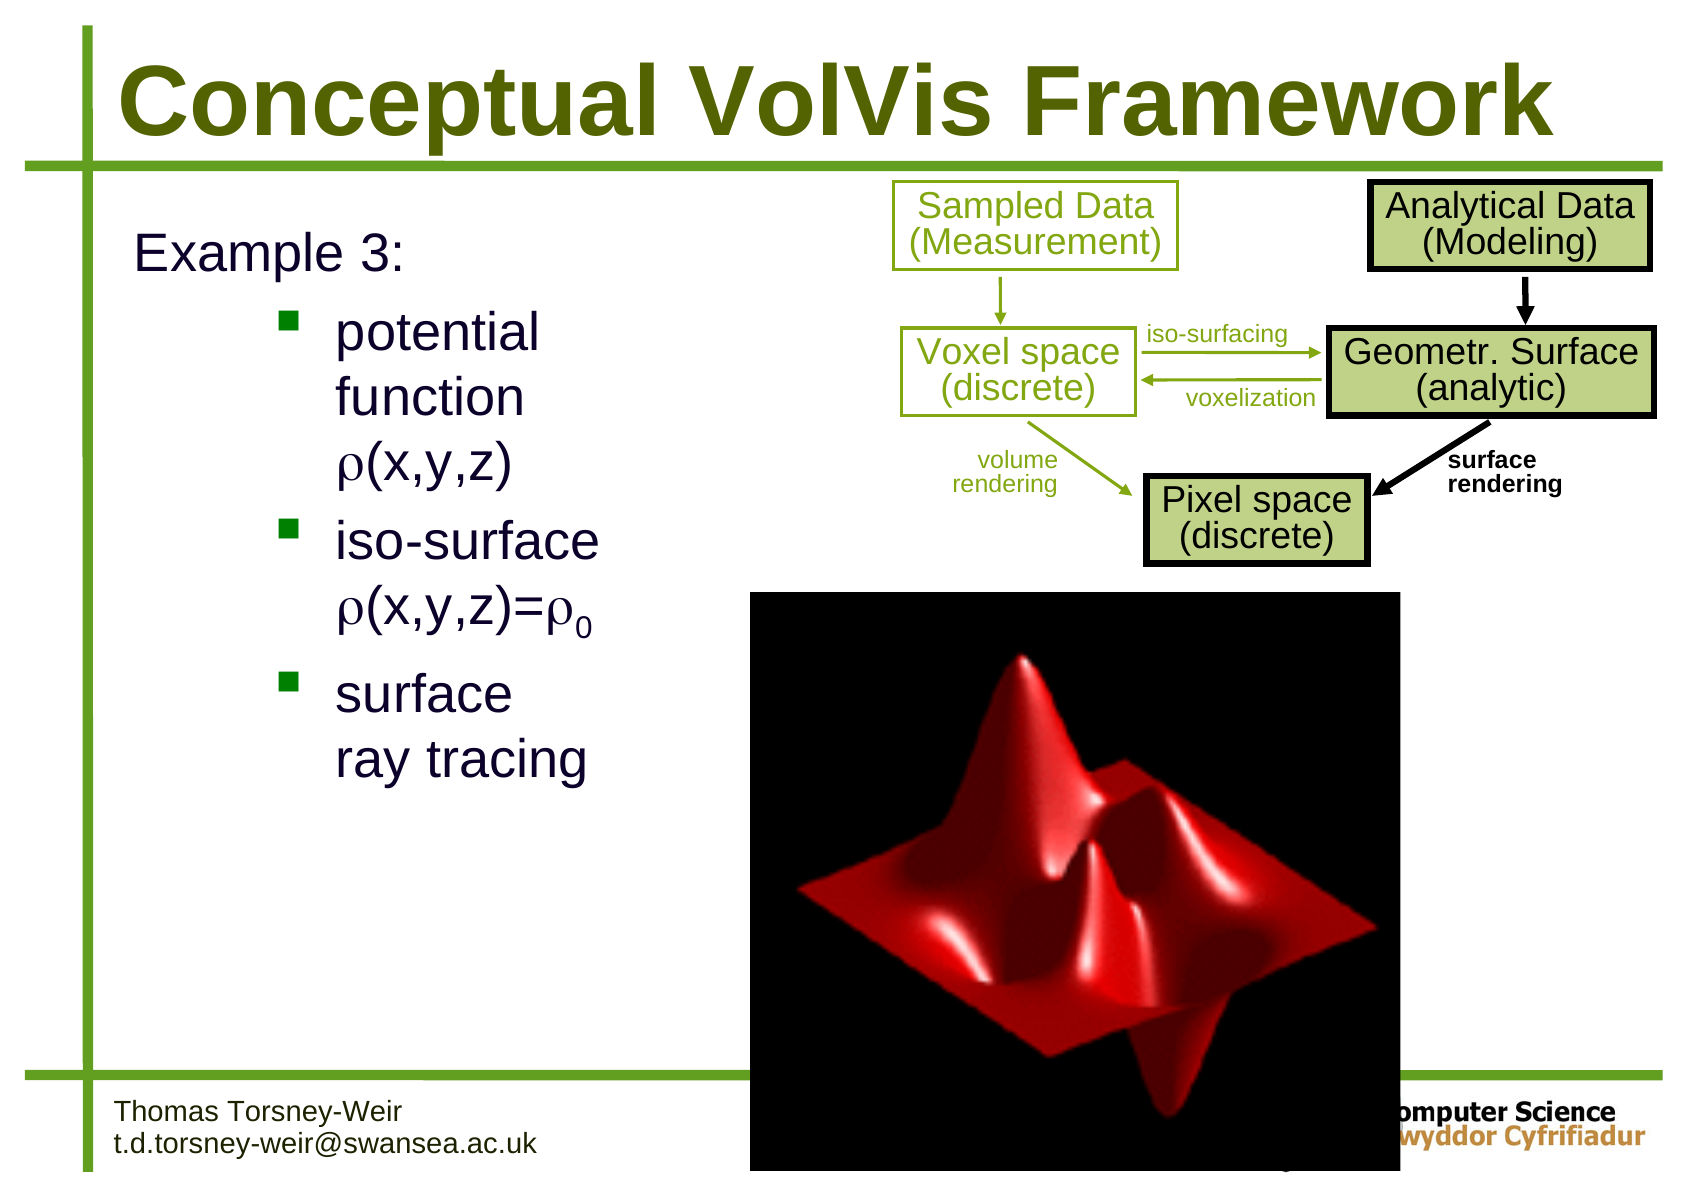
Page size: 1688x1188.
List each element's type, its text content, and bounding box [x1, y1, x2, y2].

text_box Sampled Data (Measurement) [893, 181, 1178, 270]
picture [750, 592, 1654, 1173]
text_box voxelization [1171, 373, 1332, 420]
text_box Geometr. Surface (analytic) [1328, 328, 1655, 416]
title Conceptual VolVis Framework [101, 29, 1666, 166]
text_box surface rendering [1433, 441, 1579, 505]
list Example 3: potential function (x,y,z) iso-surface (x,y,z)=0 surface ray tracing [117, 209, 738, 1060]
text_box Analytical Data (Modeling) [1370, 181, 1650, 270]
text_box Pixel space (discrete) [1146, 475, 1368, 564]
text_box volume rendering [937, 441, 1074, 505]
text_box Voxel space (discrete) [901, 328, 1136, 416]
text_box iso-surfacing [1131, 309, 1304, 355]
